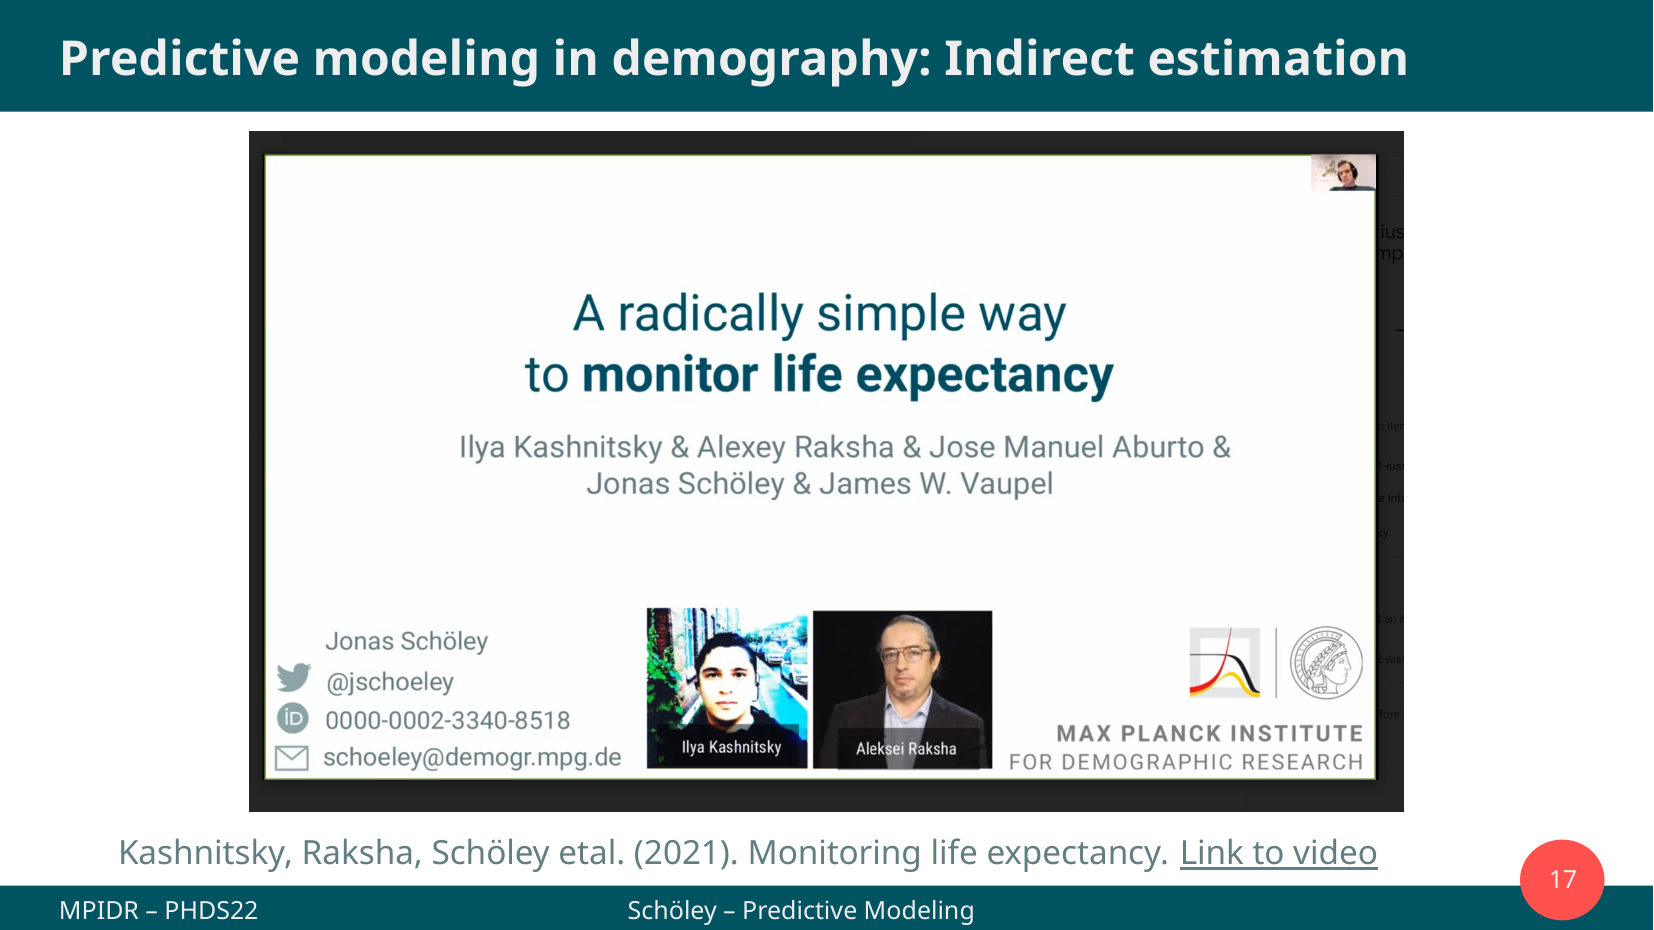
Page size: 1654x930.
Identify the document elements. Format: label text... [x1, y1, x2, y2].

title Predictive modeling in demography: Indirect estimation [58, 0, 1594, 117]
text_box Kashnitsky, Raksha, Schöley etal. (2021). Monitoring life expectancy. Link to video [103, 821, 1616, 914]
picture [249, 131, 1404, 812]
